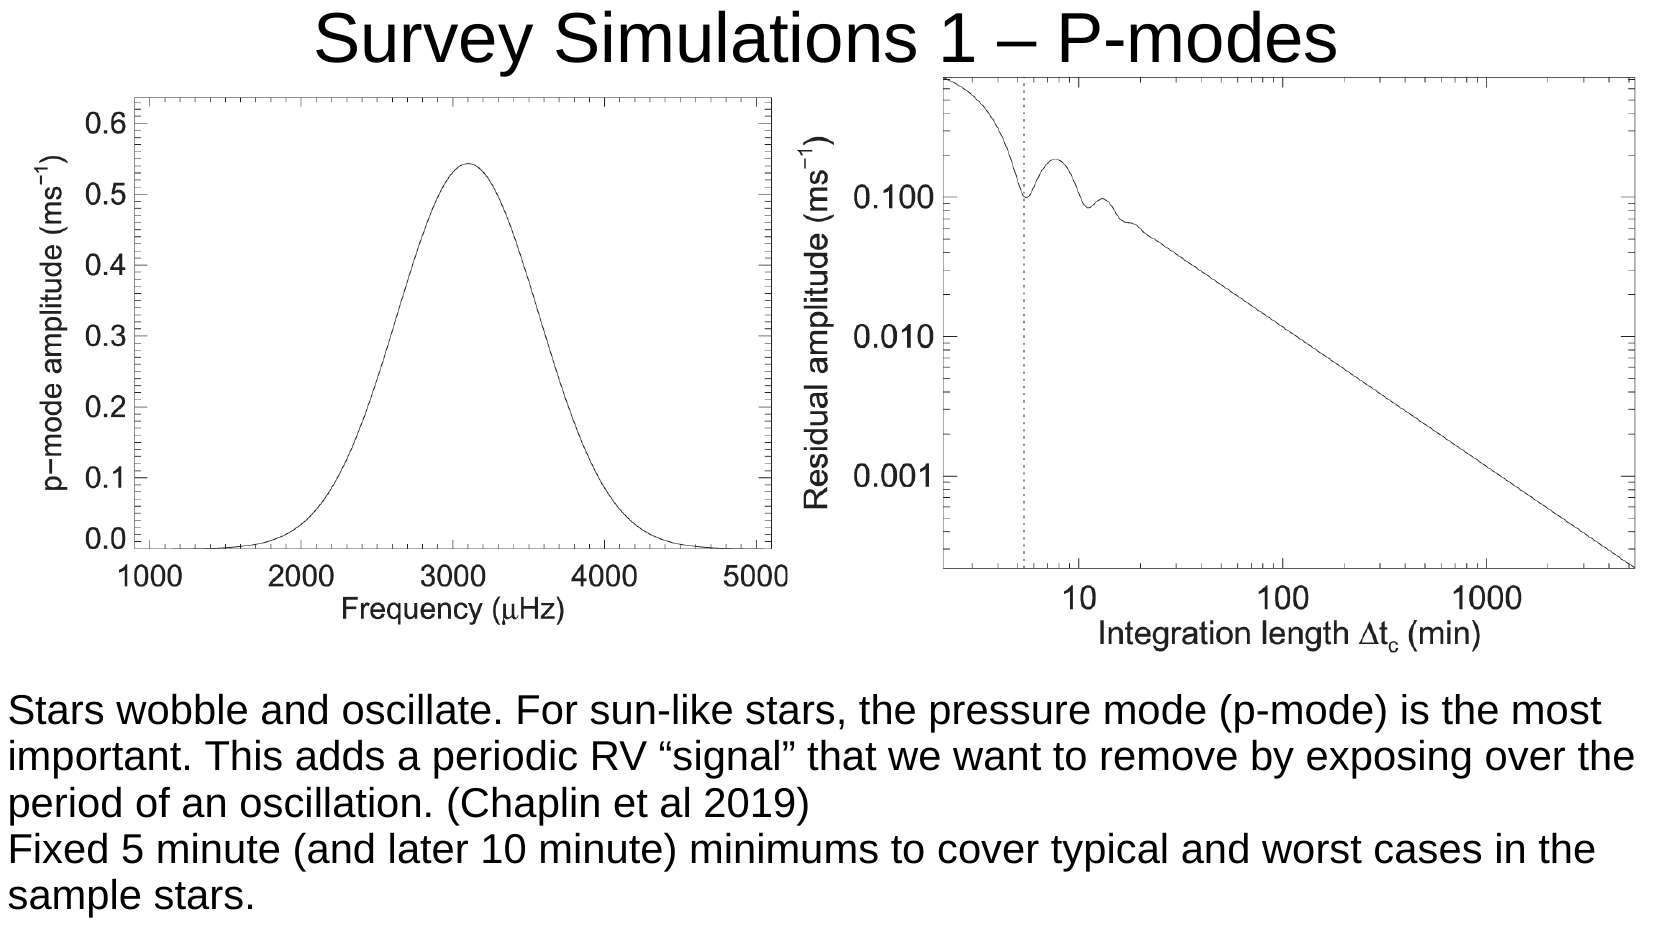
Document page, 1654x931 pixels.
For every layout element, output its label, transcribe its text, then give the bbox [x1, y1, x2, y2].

picture [0, 77, 1651, 694]
text_box Stars wobble and oscillate. For sun-like stars, the pressure mode (p-mode) is the most important. This adds a periodic RV “signal” that we want to remove by exposing over the period of an oscillation. (Chaplin et al 2019) Fixed 5 minute (and later 10 minute) minimums to cover typical and worst cases in the sample stars. [7, 675, 1643, 931]
title Survey Simulations 1 – P-modes [0, 0, 1654, 78]
